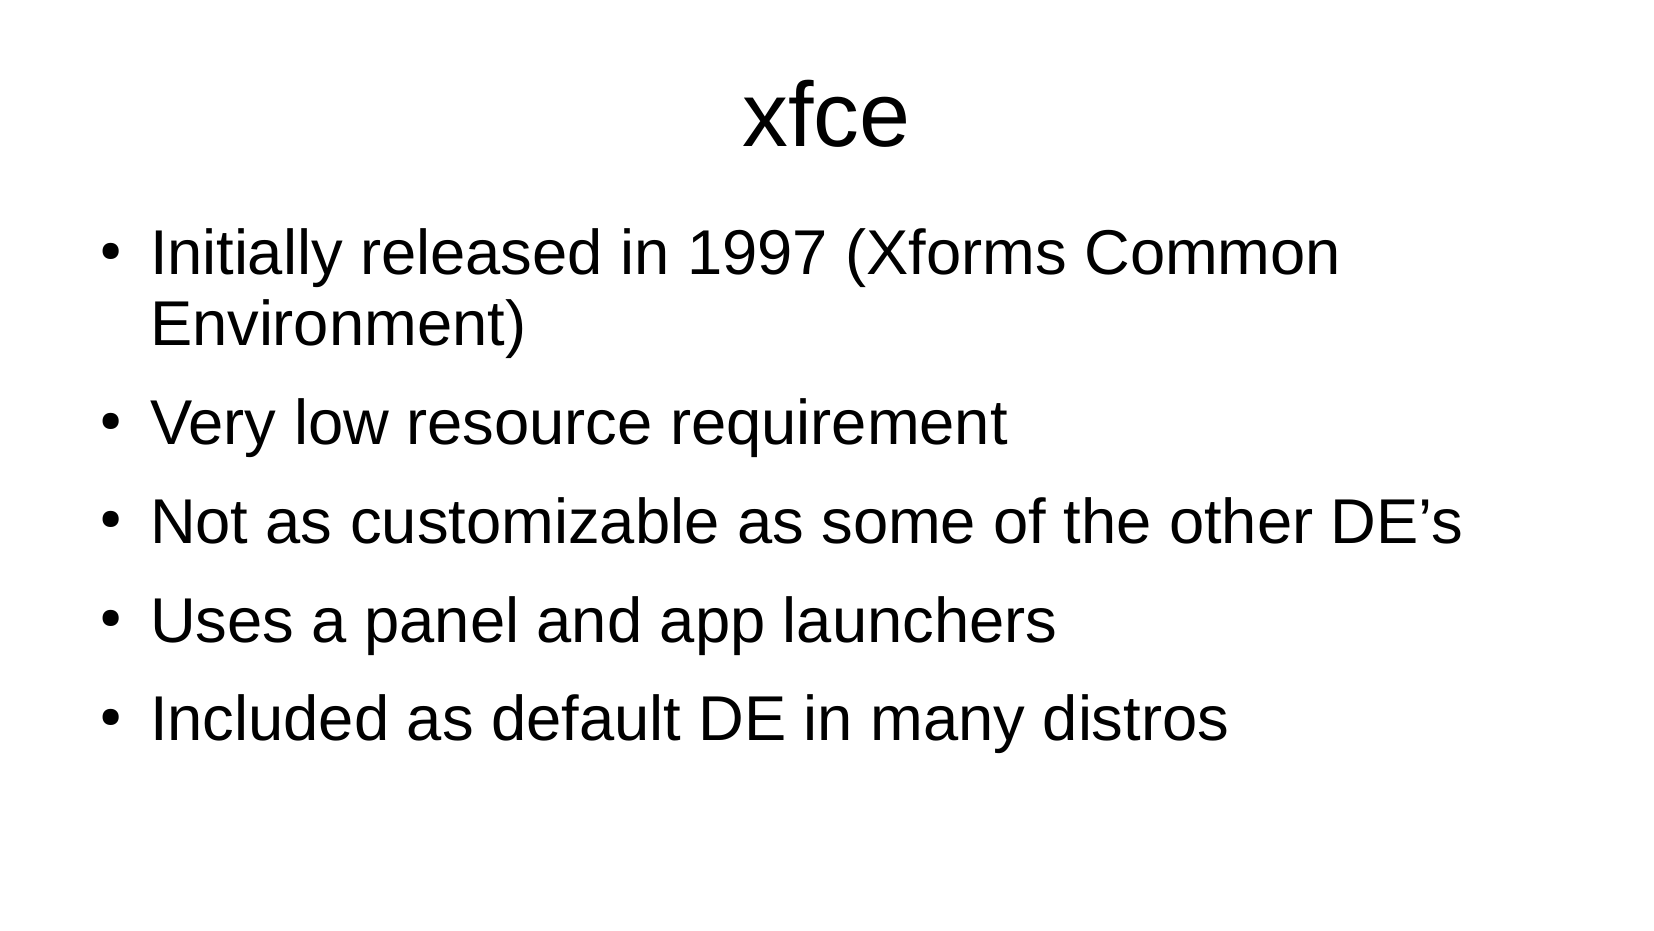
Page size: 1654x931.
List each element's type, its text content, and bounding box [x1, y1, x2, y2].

list Initially released in 1997 (Xforms Common Environment) Very low resource requirement Not as customizable as some of the other DE’s Uses a panel and app launchers Included as default DE in many distros [82, 217, 1571, 758]
title xfce [82, 37, 1571, 193]
